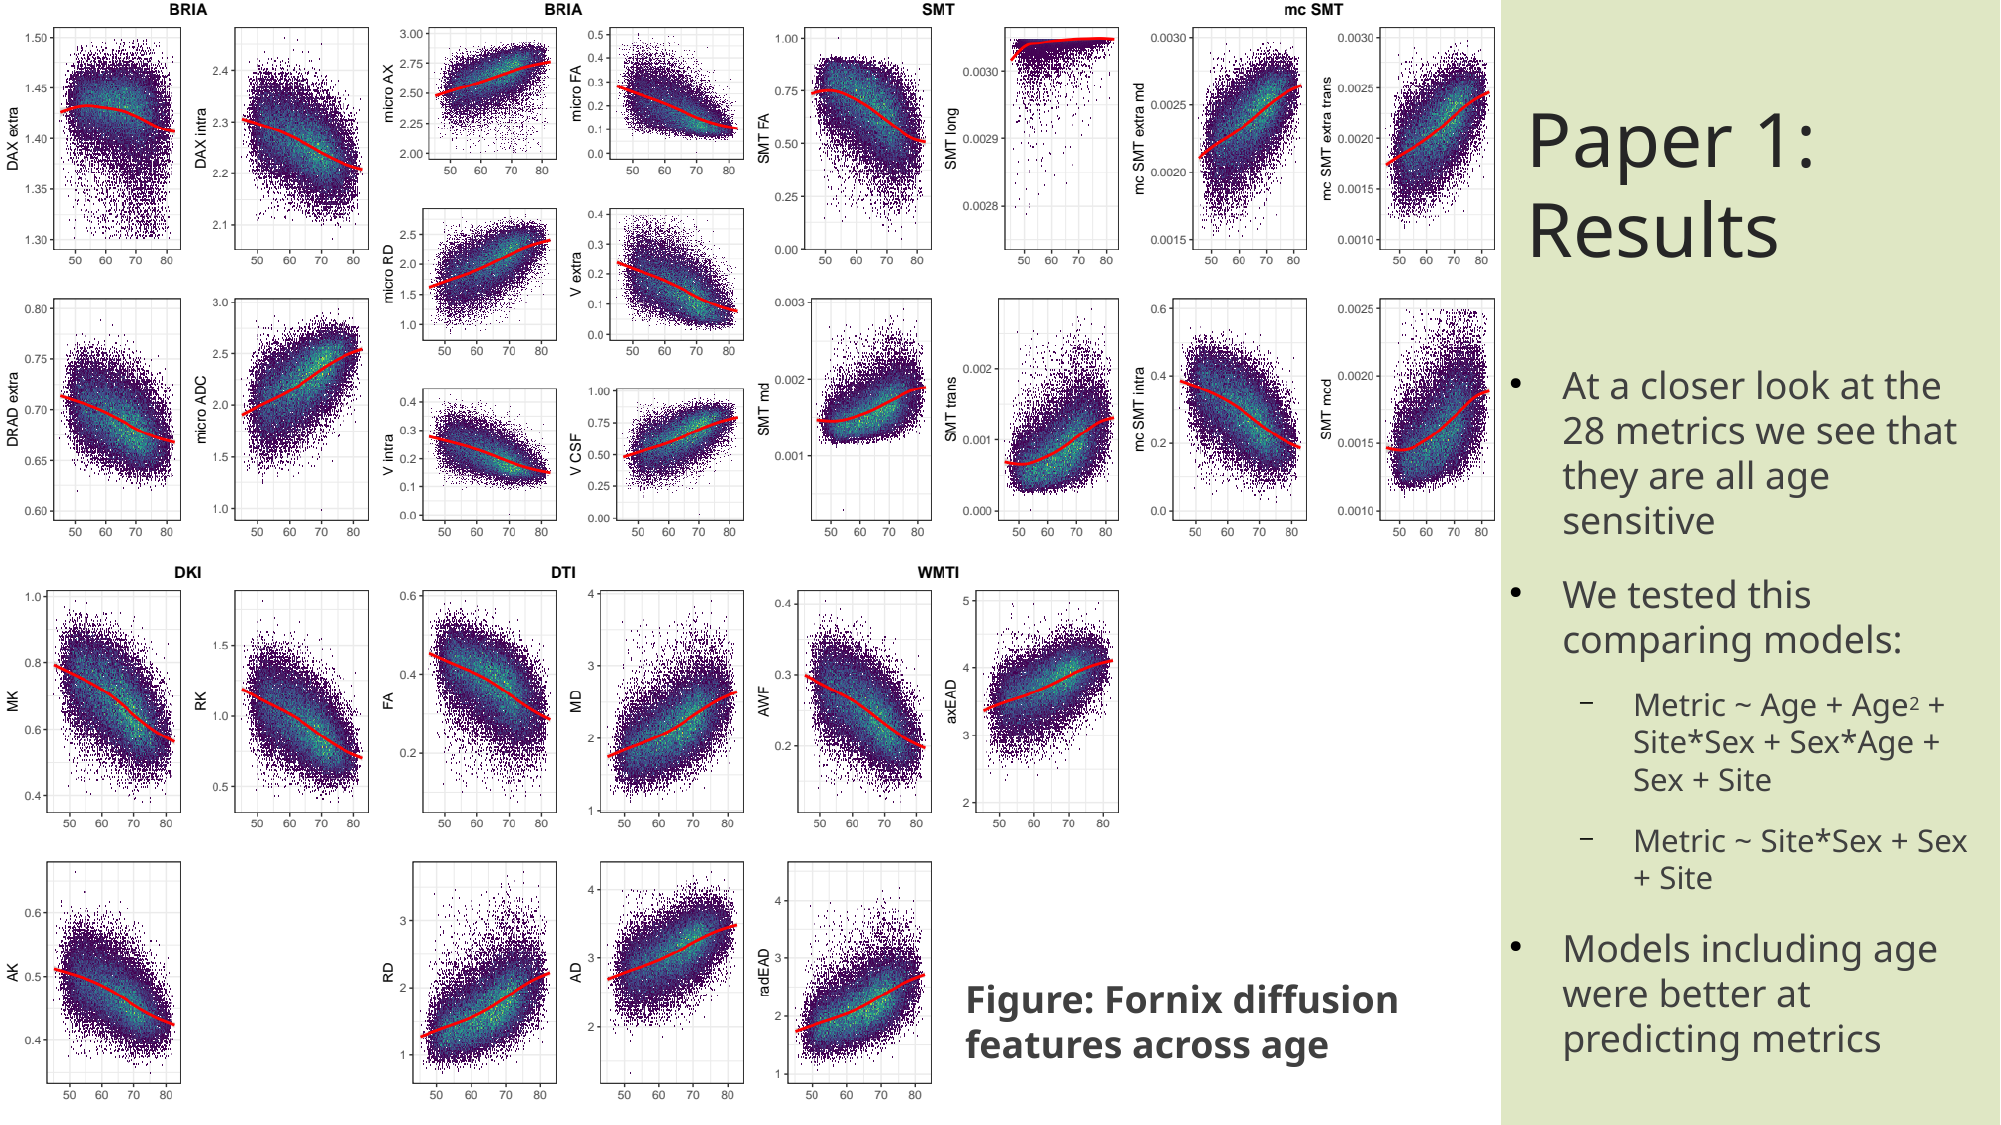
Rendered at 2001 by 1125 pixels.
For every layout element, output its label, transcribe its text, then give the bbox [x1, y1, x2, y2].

title Paper 1: Results [1511, 85, 2000, 296]
picture [0, 0, 1501, 1125]
list At a closer look at the 28 metrics we see that they are all age sensitive We tested this comparing models: Metric ~ Age + Age2 + Site*Sex + Sex*Age + Sex + Site Metric ~ Site*Sex + Sex + Site Models including age were better at predicting metrics [1501, 354, 1997, 1080]
list Figure: Fornix diffusion features across age [949, 968, 1486, 1099]
